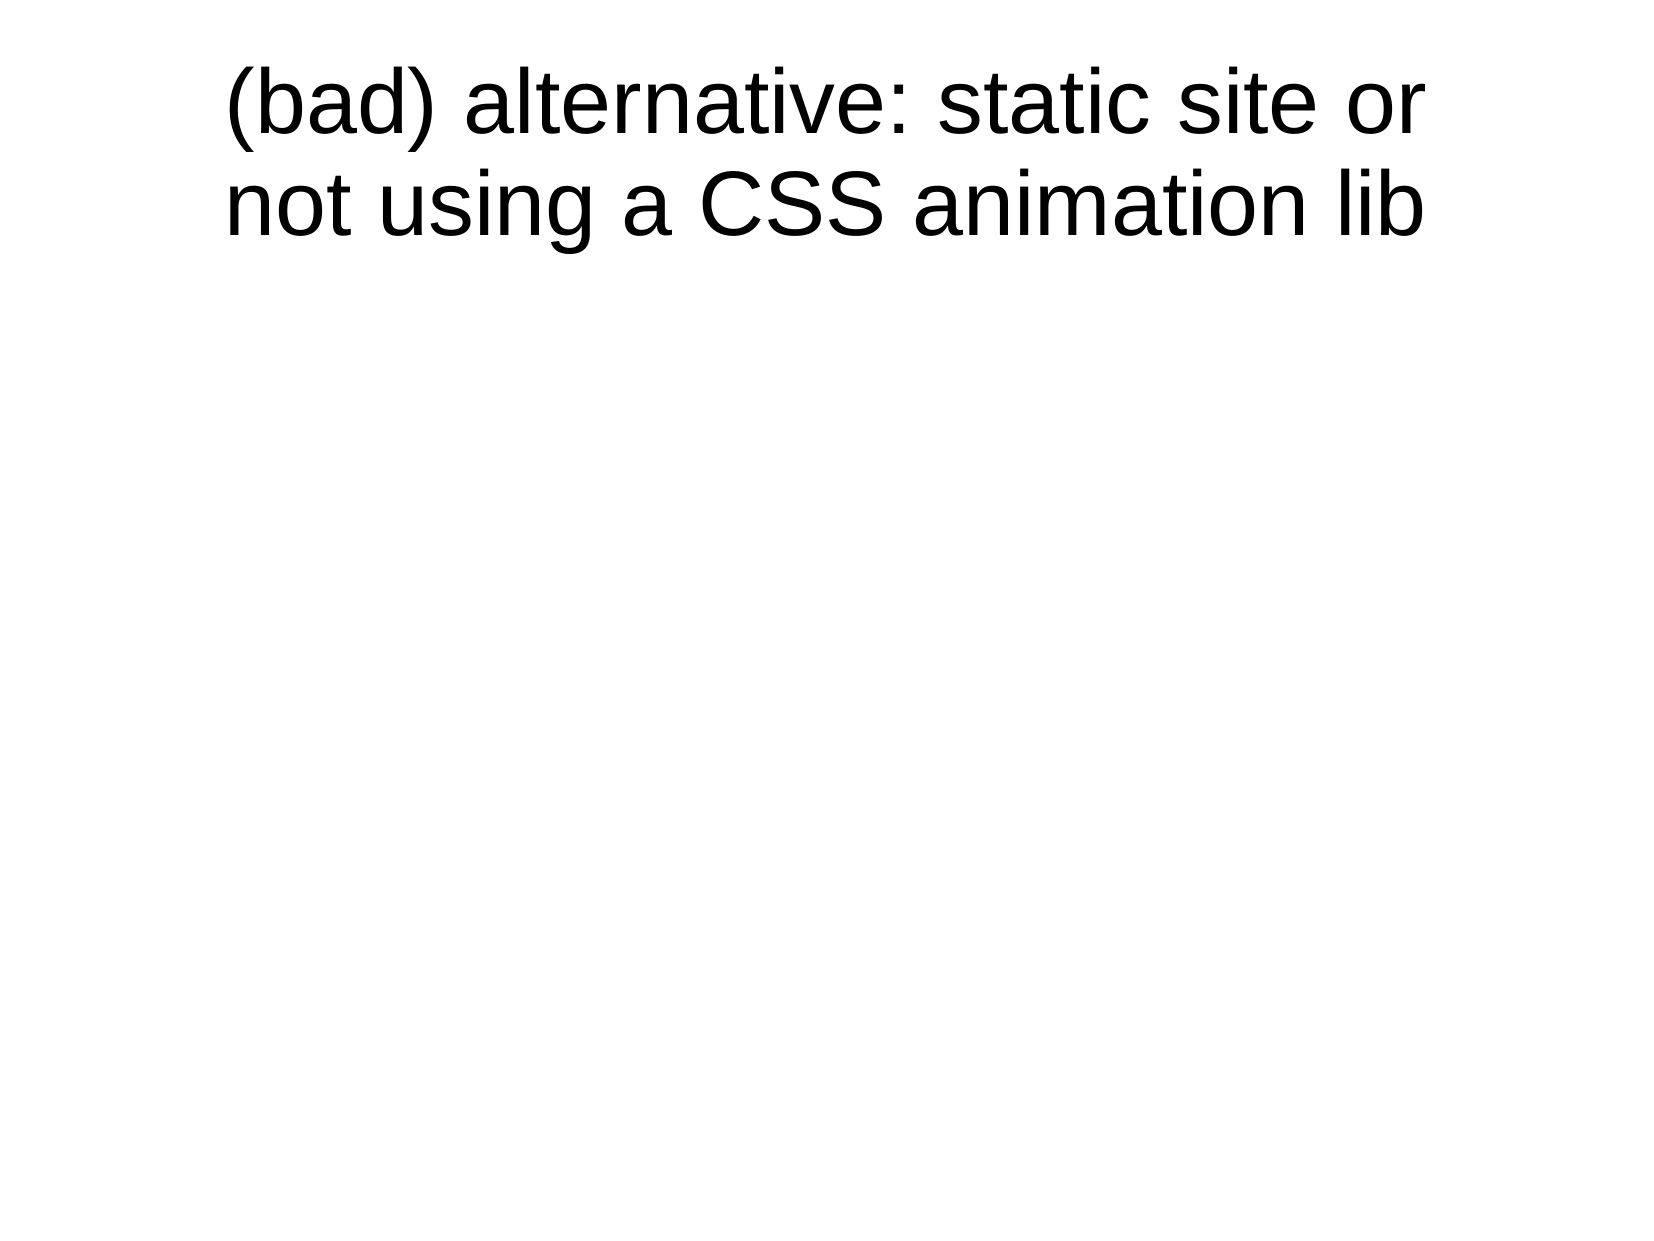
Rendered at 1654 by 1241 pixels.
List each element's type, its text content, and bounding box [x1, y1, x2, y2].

title (bad) alternative: static site or not using a CSS animation lib [82, 49, 1571, 257]
